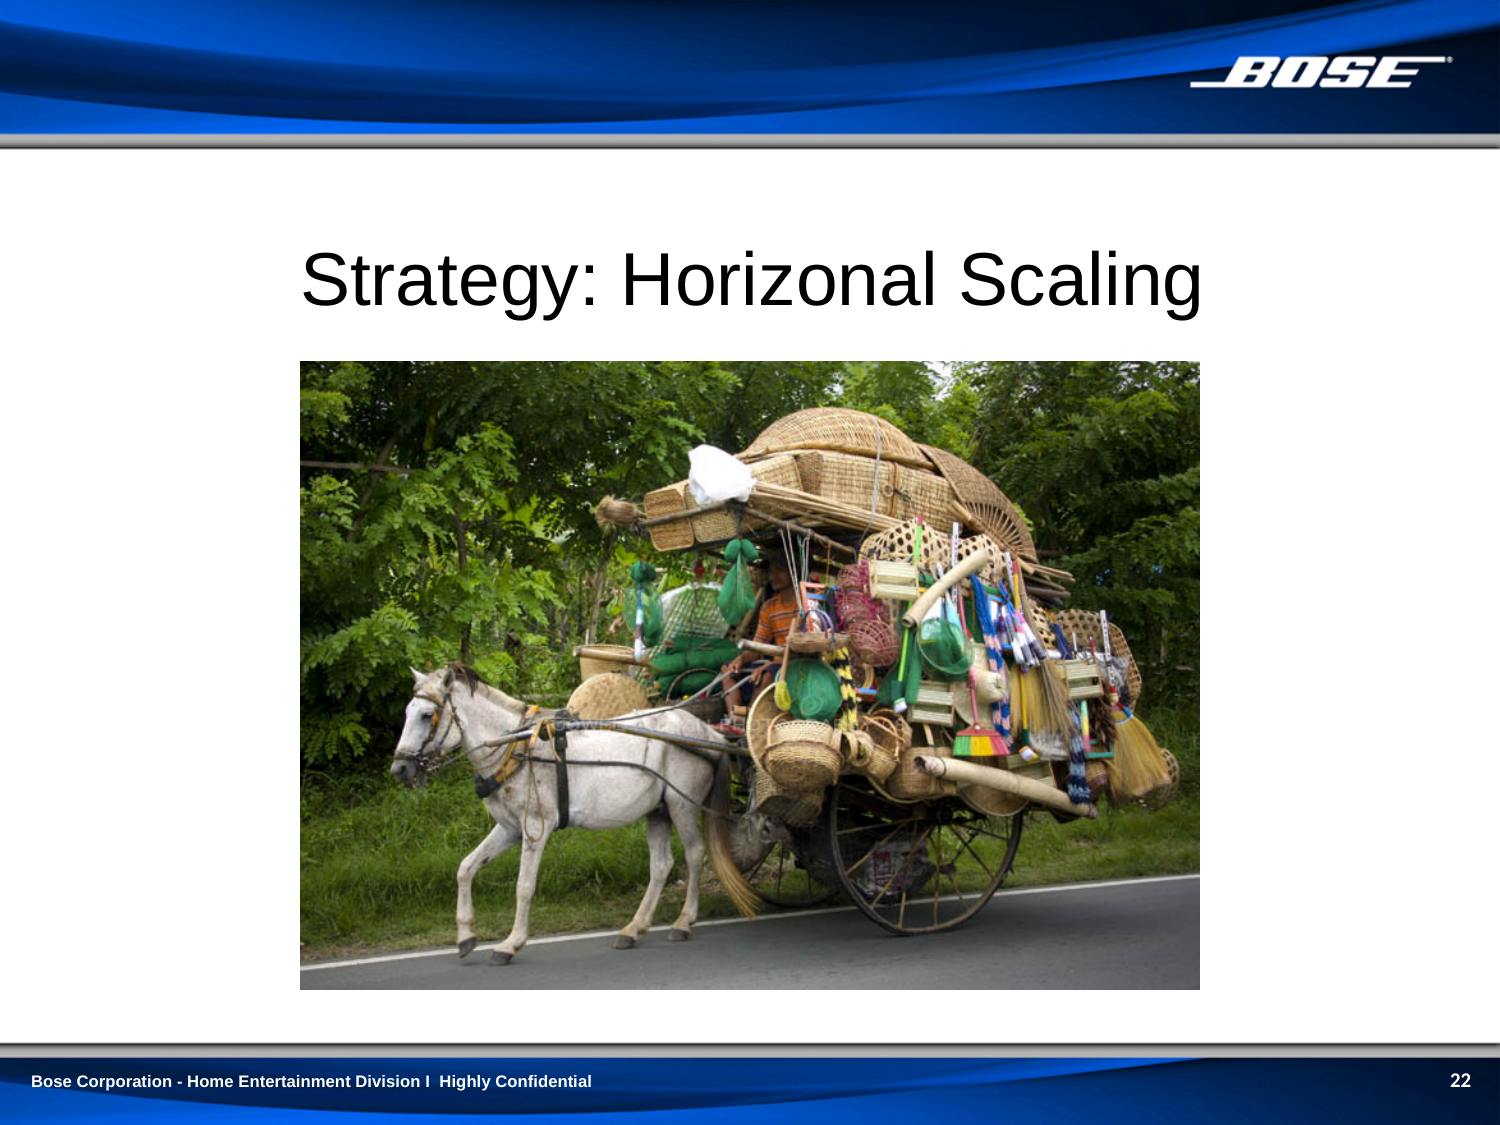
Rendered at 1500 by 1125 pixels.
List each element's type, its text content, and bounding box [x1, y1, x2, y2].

picture [0, 0, 1500, 1125]
text_box Strategy: Horizonal Scaling [77, 196, 1428, 356]
